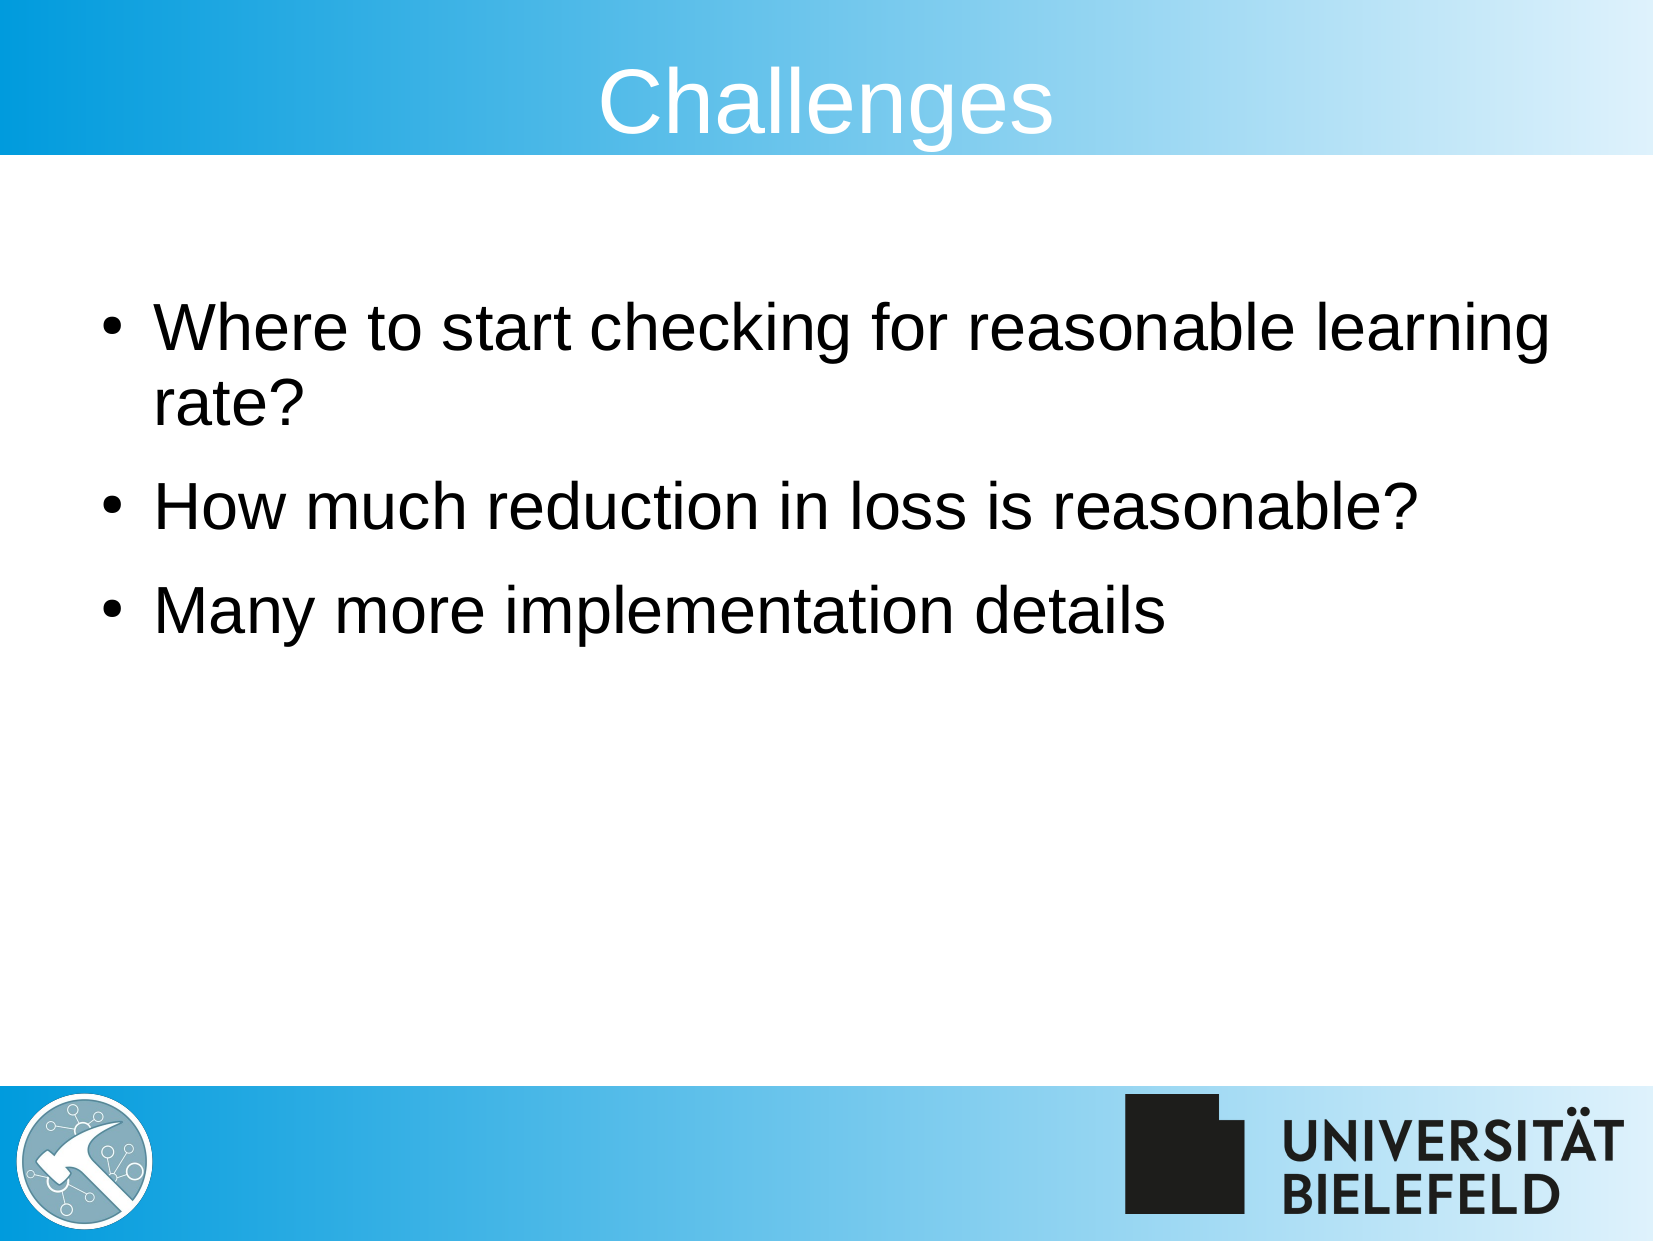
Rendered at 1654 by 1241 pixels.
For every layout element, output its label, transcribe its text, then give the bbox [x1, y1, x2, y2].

picture [17, 1086, 153, 1241]
list Where to start checking for reasonable learning rate? How much reduction in loss is reasonable? Many more implementation details [82, 290, 1571, 1010]
title Challenges [82, 49, 1571, 155]
picture [1125, 1094, 1624, 1214]
